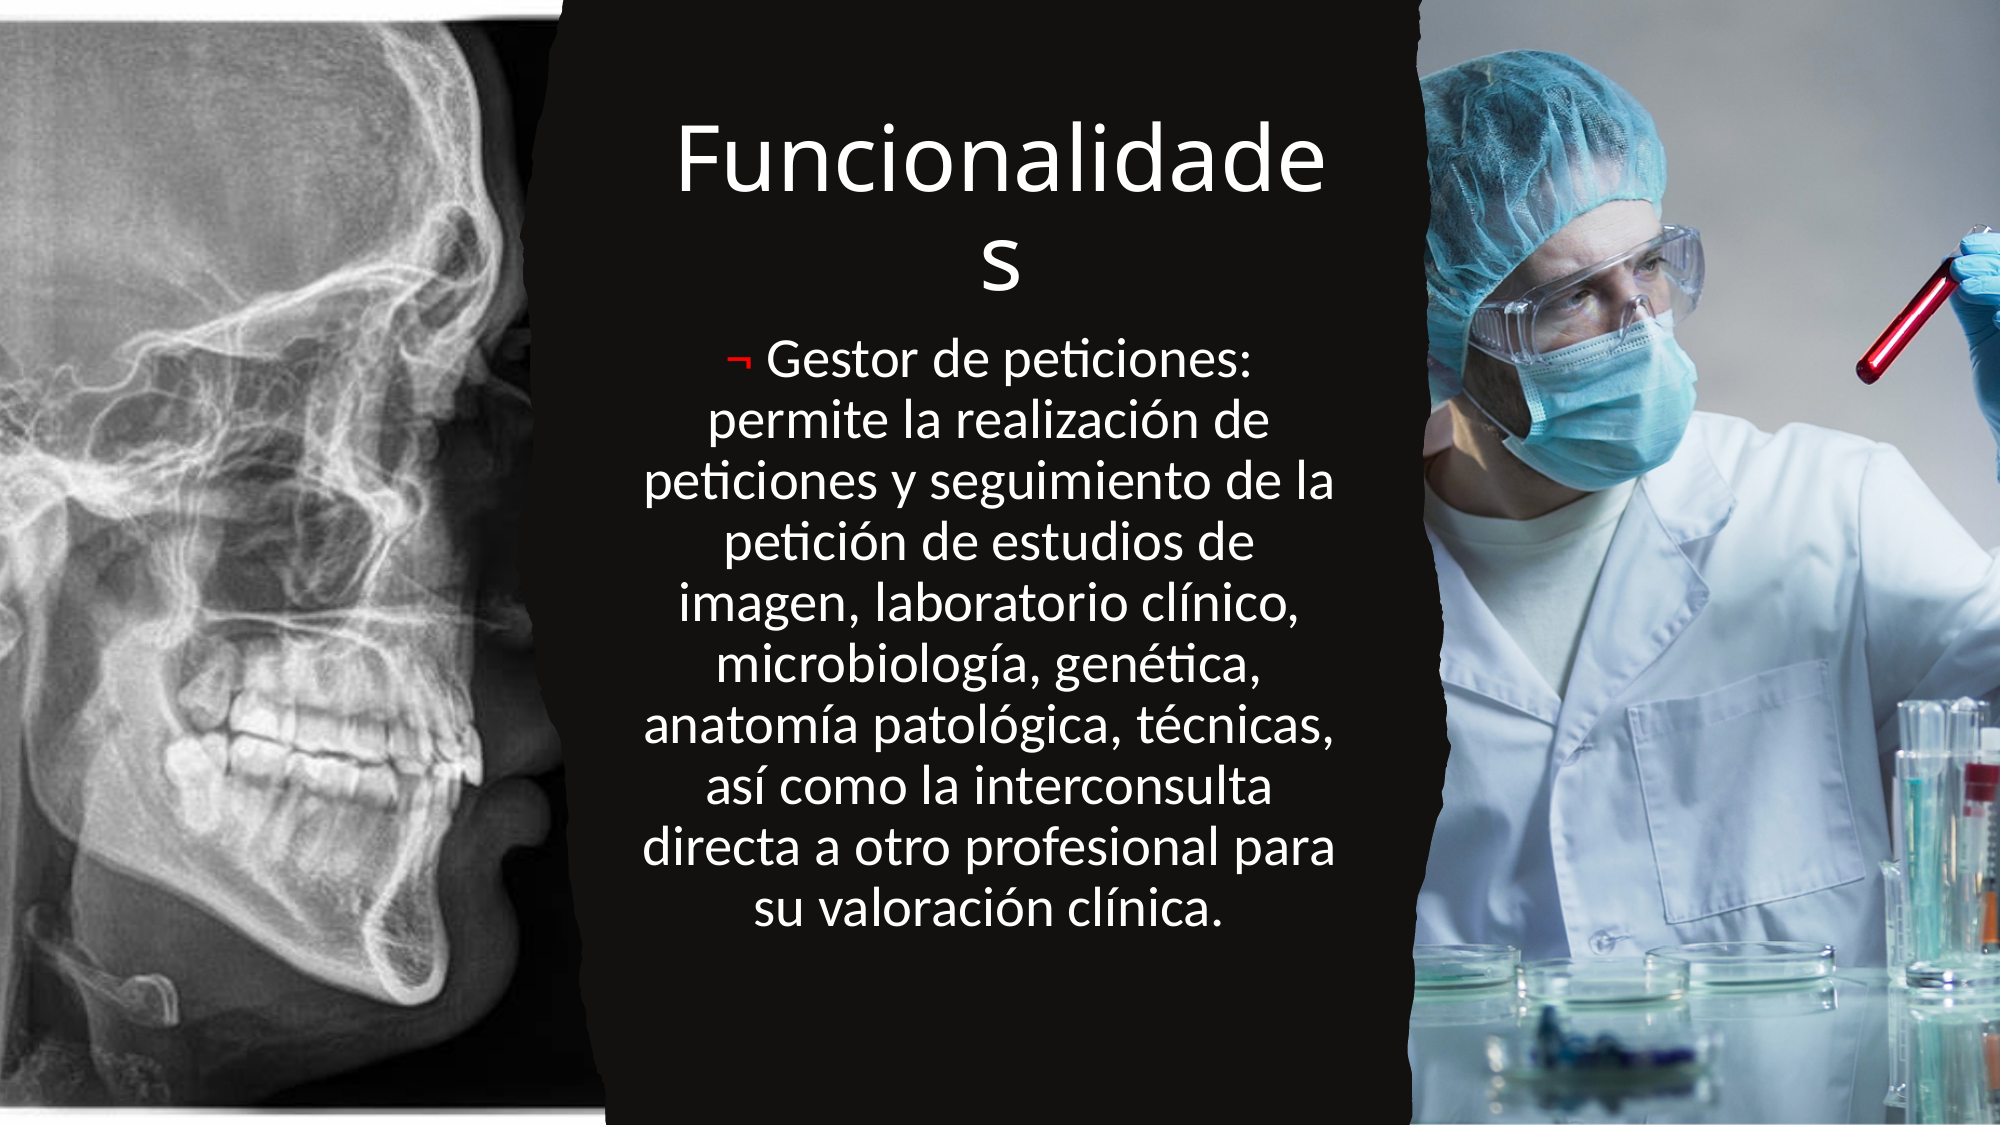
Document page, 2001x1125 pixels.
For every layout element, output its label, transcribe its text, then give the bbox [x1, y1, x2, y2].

title Funcionalidades [651, 99, 1352, 321]
list ¬ Gestor de peticiones: permite la realización de peticiones y seguimiento de la petición de estudios de imagen, laboratorio clínico, microbiología, genética, anatomía patológica, técnicas, así como la interconsulta directa a otro profesional para su valoración clínica. [627, 321, 1352, 995]
text_box [0, 0, 2000, 1125]
